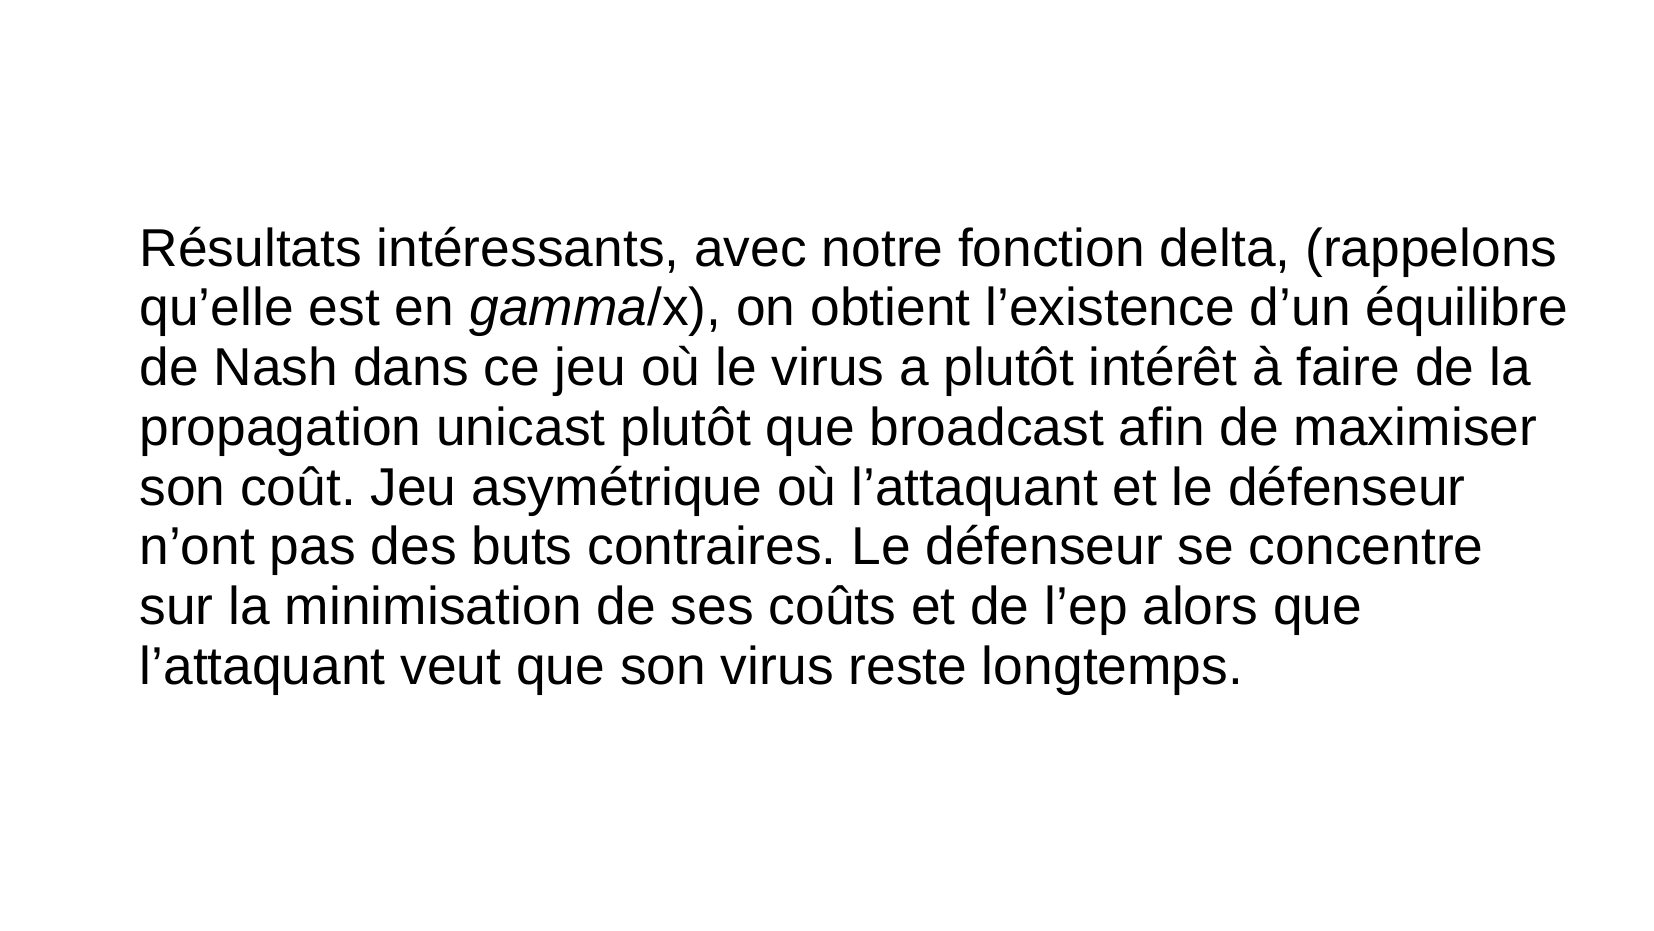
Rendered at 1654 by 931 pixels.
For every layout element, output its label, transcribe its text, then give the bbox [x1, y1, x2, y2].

list Résultats intéressants, avec notre fonction delta, (rappelons qu’elle est en gamma/x), on obtient l’existence d’un équilibre de Nash dans ce jeu où le virus a plutôt intérêt à faire de la propagation unicast plutôt que broadcast afin de maximiser son coût. Jeu asymétrique où l’attaquant et le défenseur n’ont pas des buts contraires. Le défenseur se concentre sur la minimisation de ses coûts et de l’ep alors que l’attaquant veut que son virus reste longtemps. [82, 217, 1571, 758]
